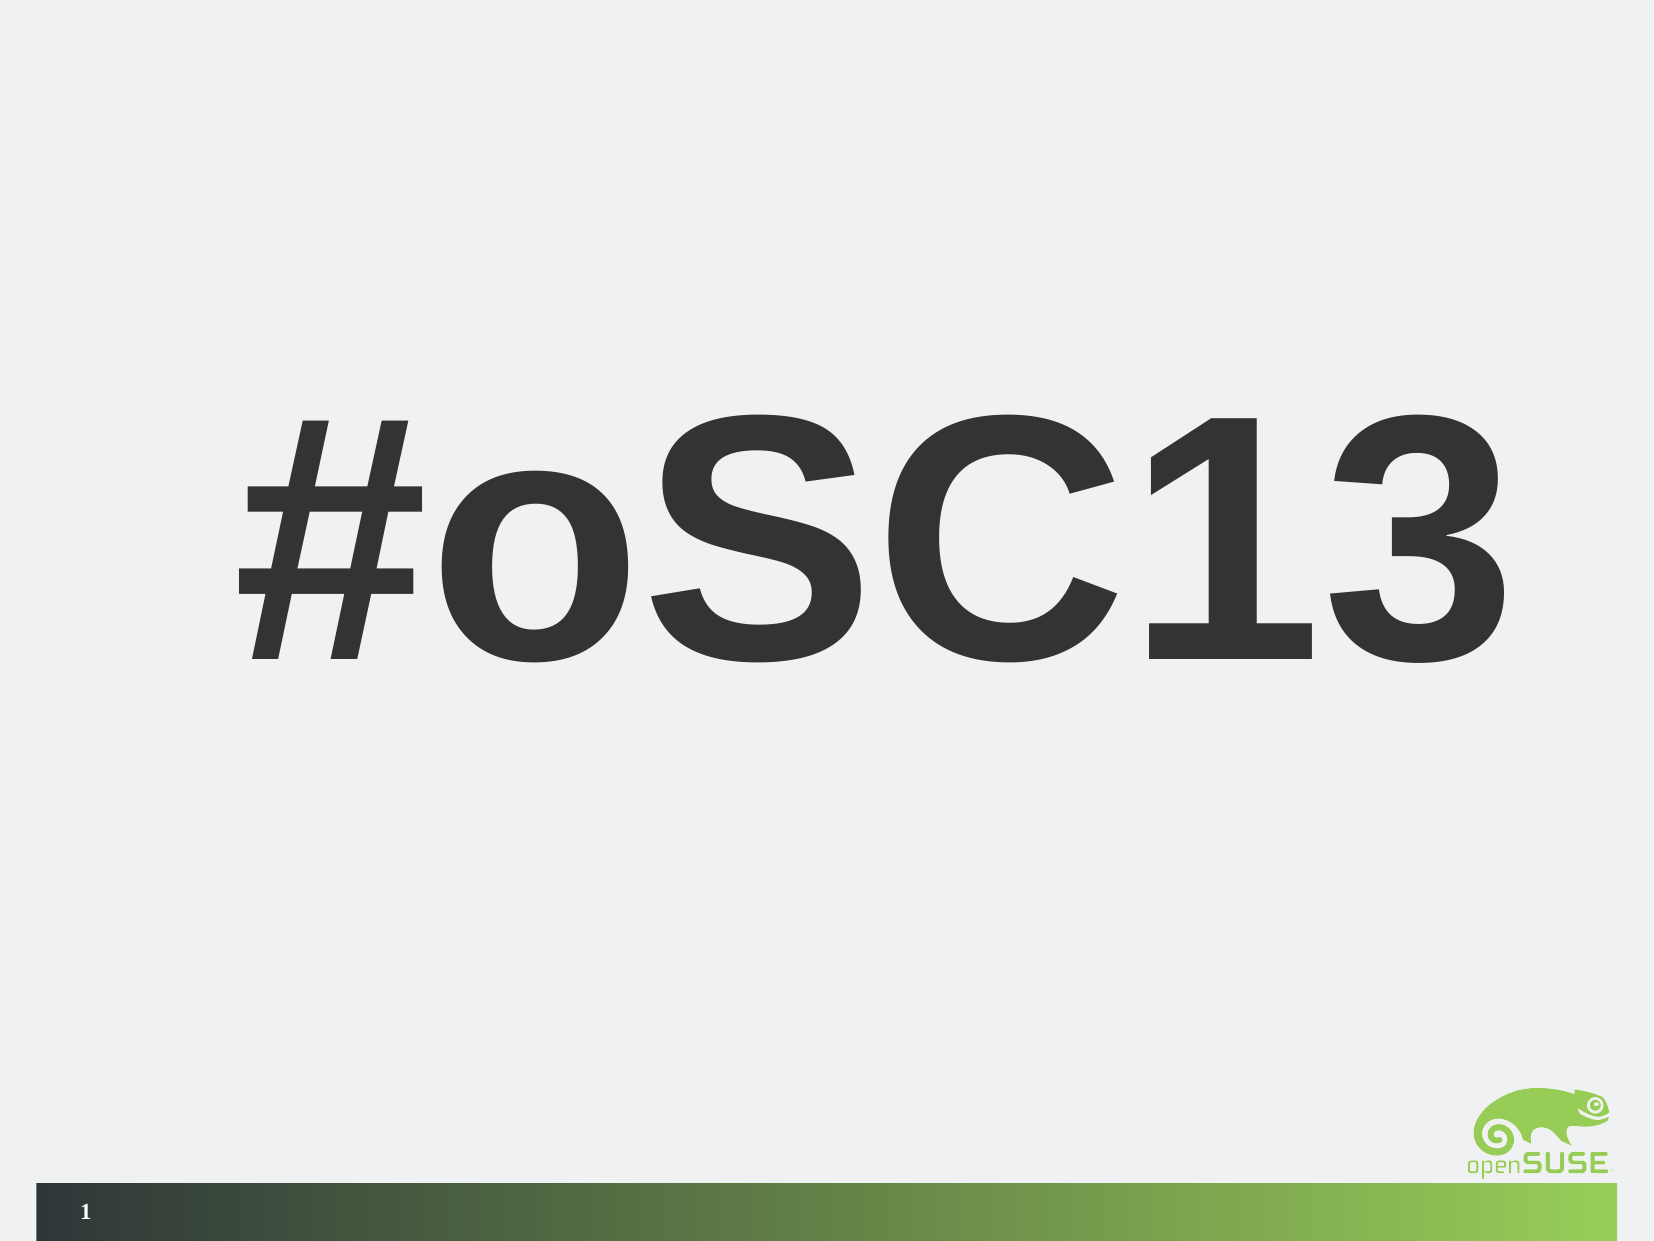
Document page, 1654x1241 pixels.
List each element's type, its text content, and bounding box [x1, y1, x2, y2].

list #oSC13 [82, 342, 1571, 740]
picture [0, 0, 1654, 1241]
